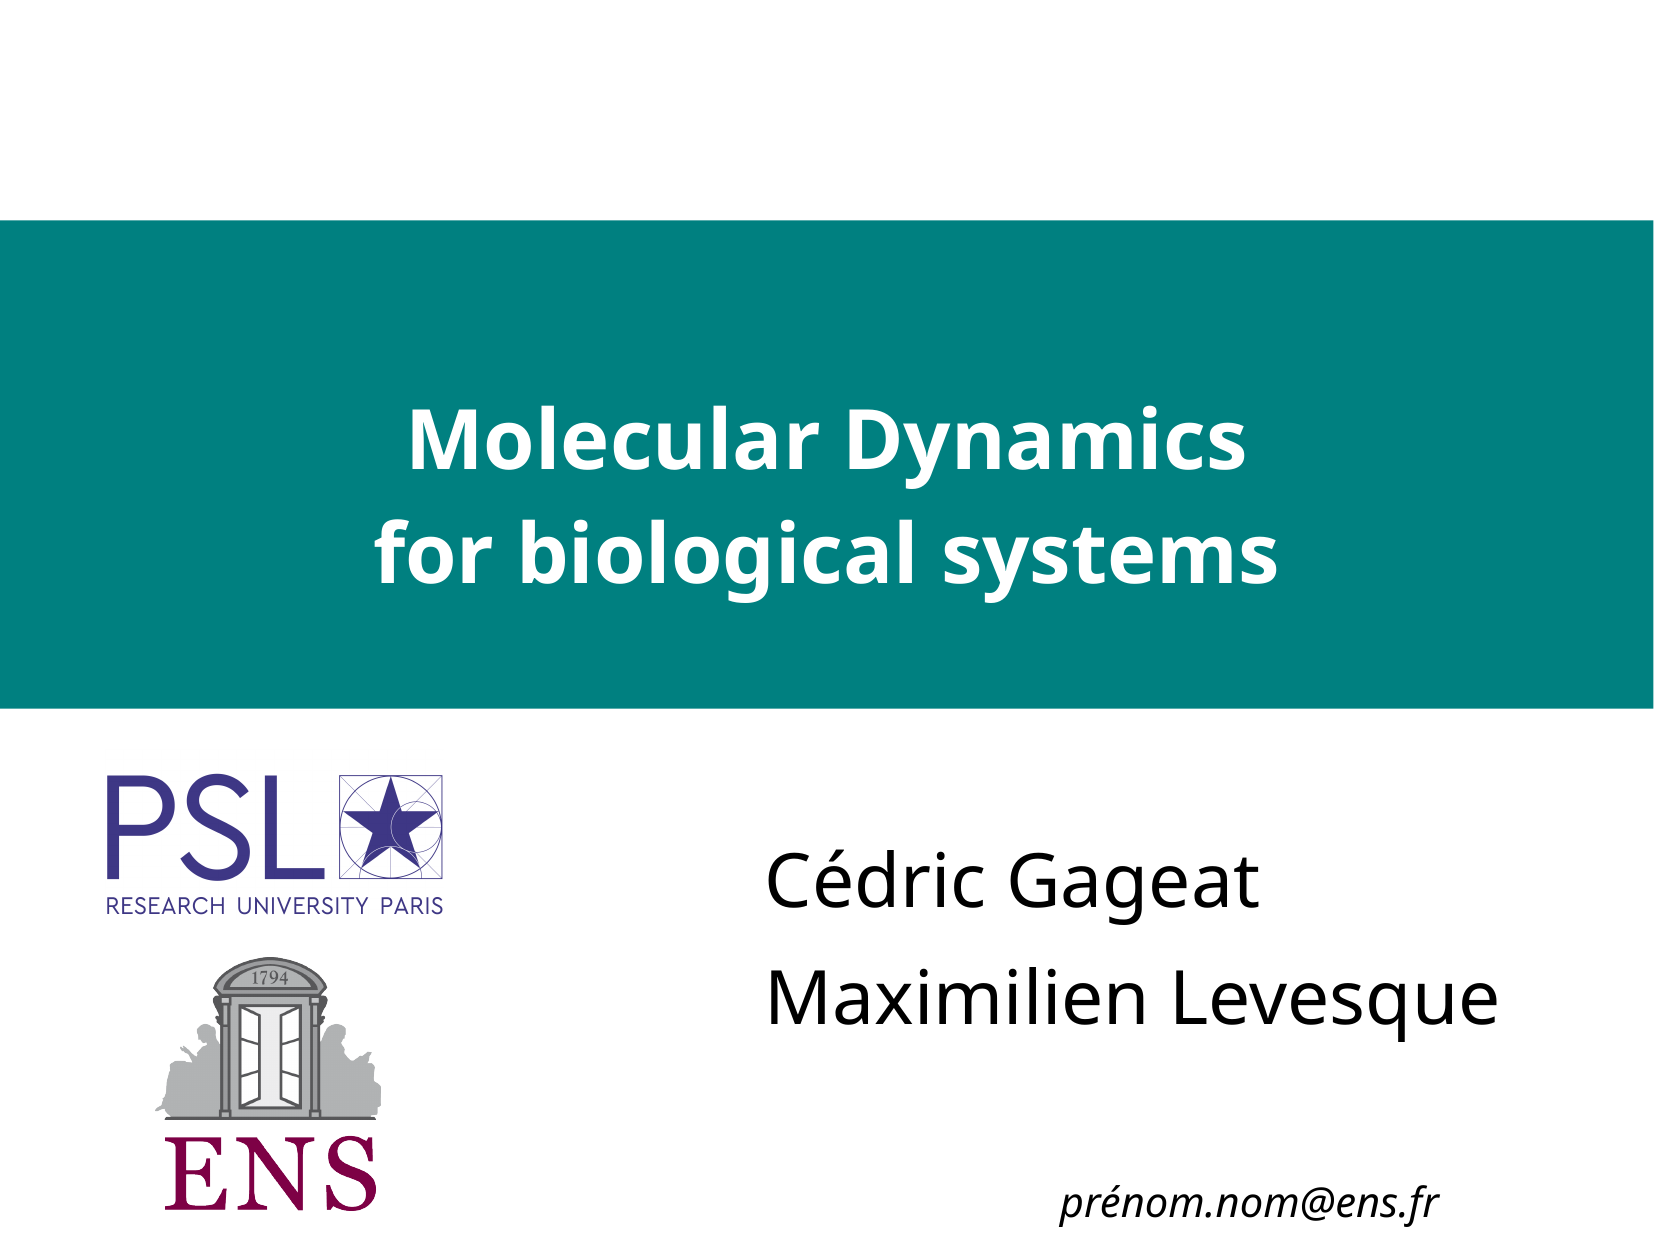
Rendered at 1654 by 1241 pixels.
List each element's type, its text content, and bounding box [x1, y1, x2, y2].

text_box Molecular Dynamics for biological systems [0, 259, 1654, 725]
picture [105, 749, 444, 920]
picture [155, 957, 381, 1211]
text_box Cédric Gageat Maximilien Levesque prénom.nom@ens.fr [750, 804, 1548, 1175]
text_box [0, 220, 1654, 259]
